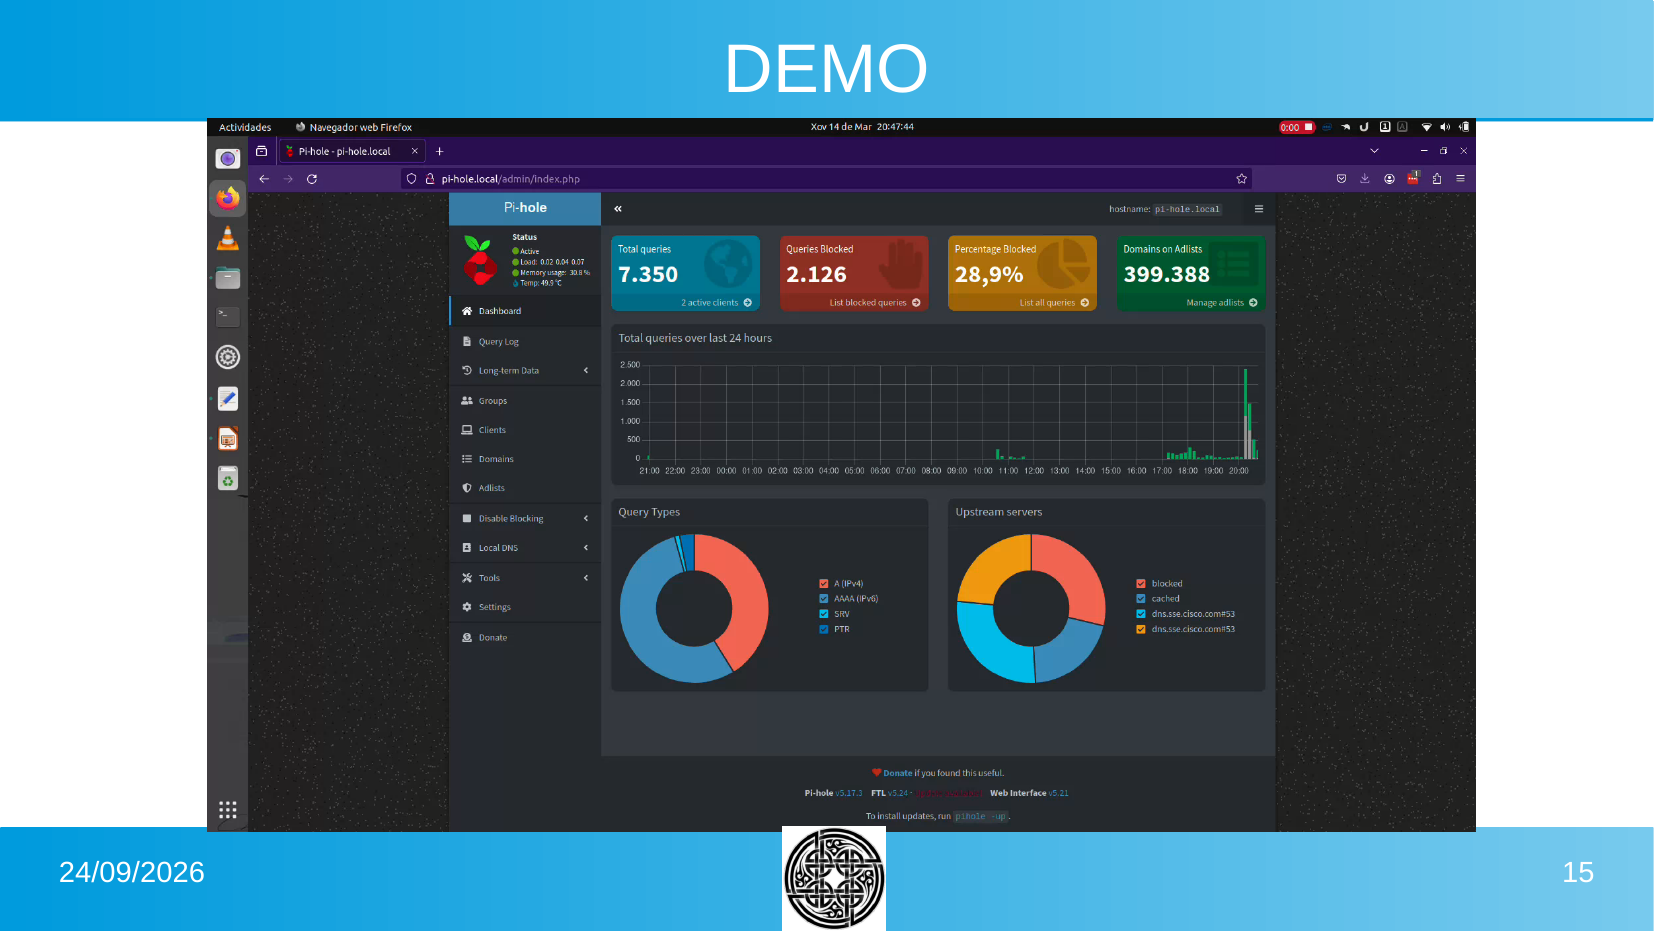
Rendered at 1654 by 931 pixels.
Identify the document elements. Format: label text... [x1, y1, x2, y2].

title DEMO [59, 29, 1595, 108]
text_box [206, 118, 1477, 833]
picture [782, 826, 886, 931]
